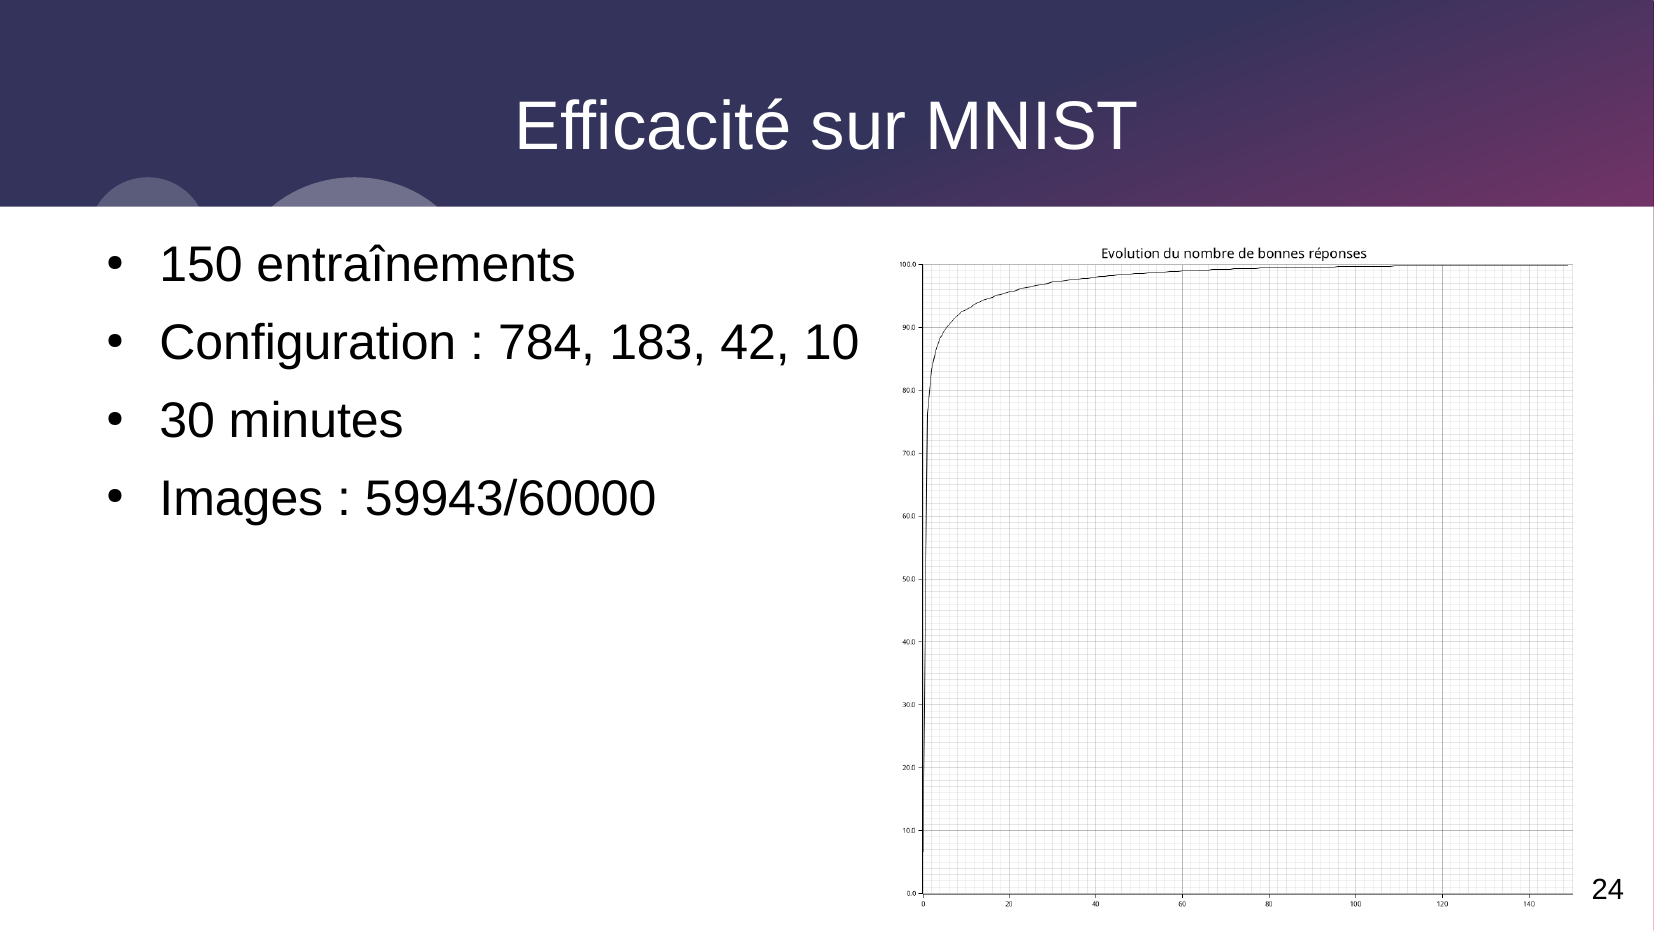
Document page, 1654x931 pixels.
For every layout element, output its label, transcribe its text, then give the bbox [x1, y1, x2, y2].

list 150 entraînements Configuration : 784, 183, 42, 10 30 minutes Images : 59943/60000 [88, 236, 884, 827]
title Efficacité sur MNIST [88, 44, 1565, 207]
picture [884, 233, 1583, 931]
